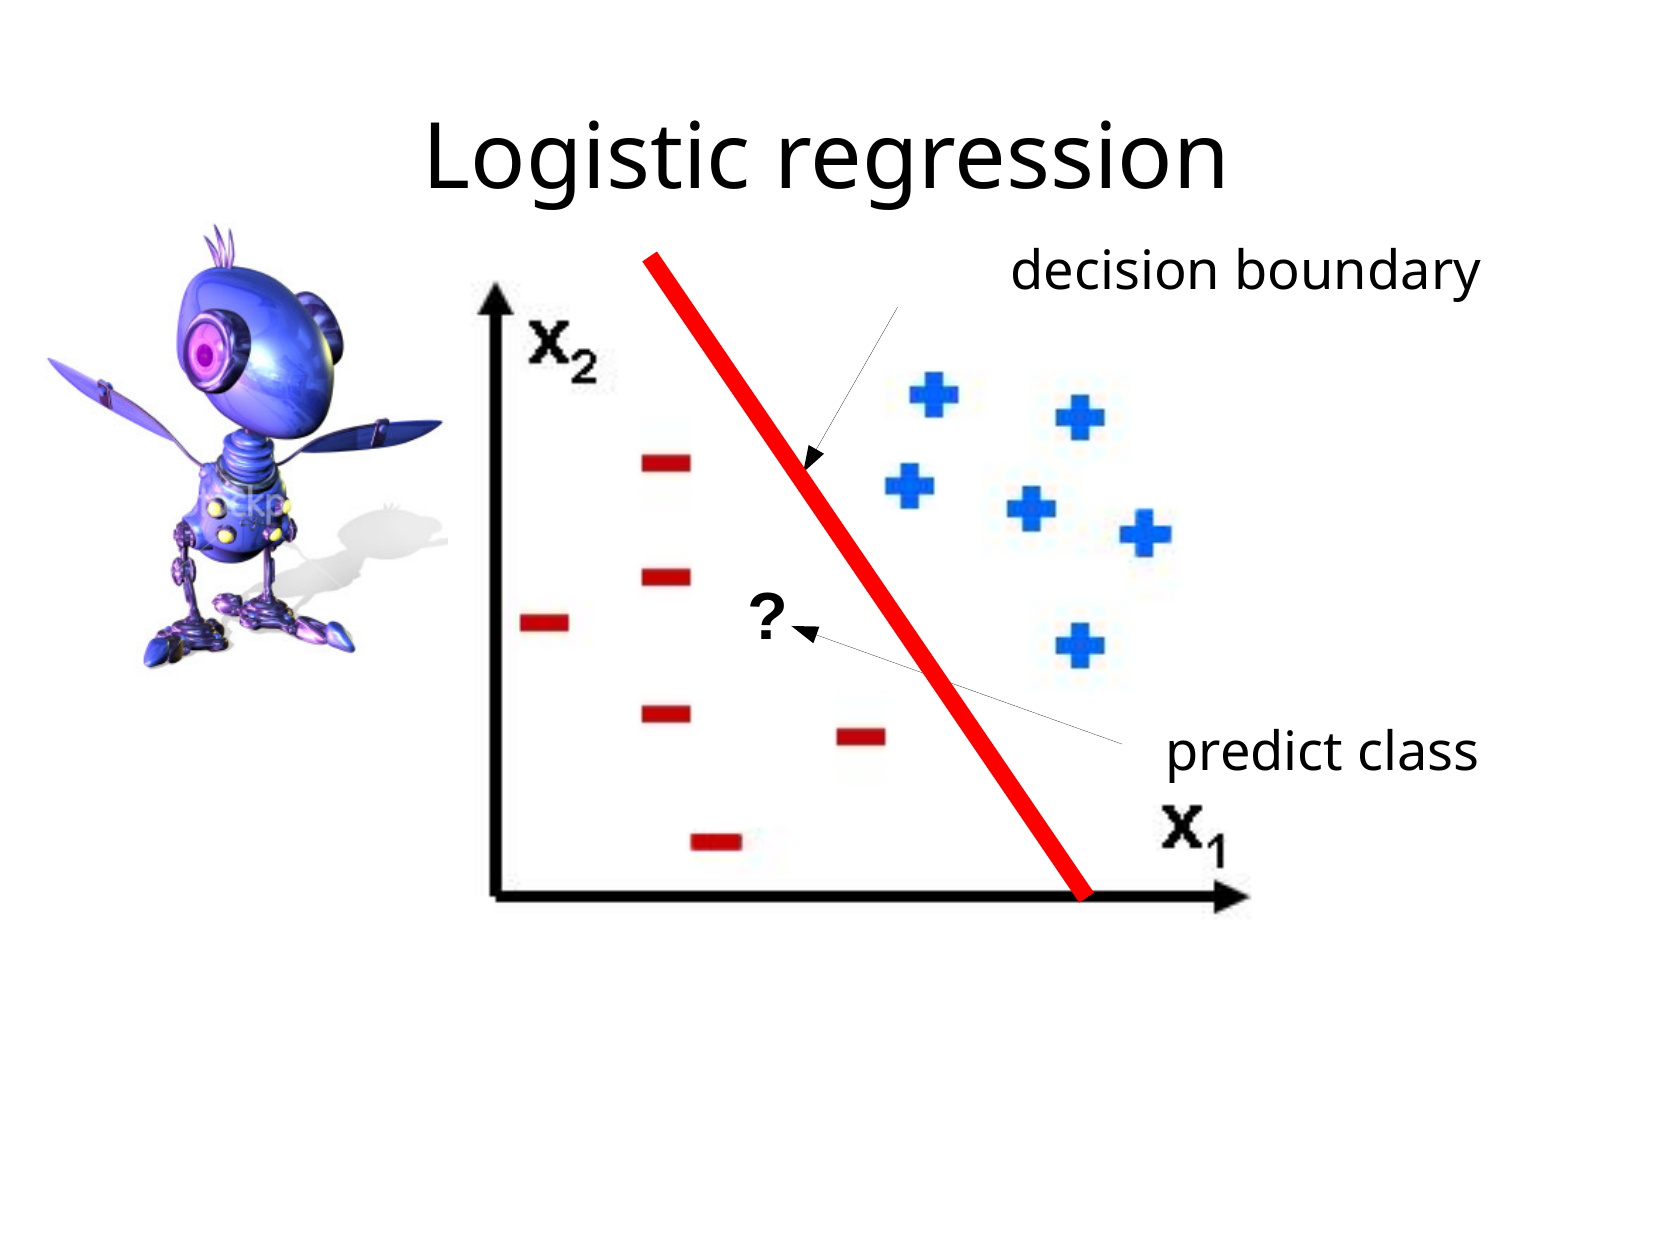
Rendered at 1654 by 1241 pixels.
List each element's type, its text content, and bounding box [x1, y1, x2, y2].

picture [807, 311, 1276, 718]
picture [0, 188, 1276, 943]
text_box ? [732, 571, 815, 662]
title predict class [1051, 661, 1595, 837]
picture [954, 685, 1051, 828]
title Logistic regression [82, 49, 1571, 257]
picture [662, 257, 894, 465]
title decision boundary [885, 226, 1607, 311]
